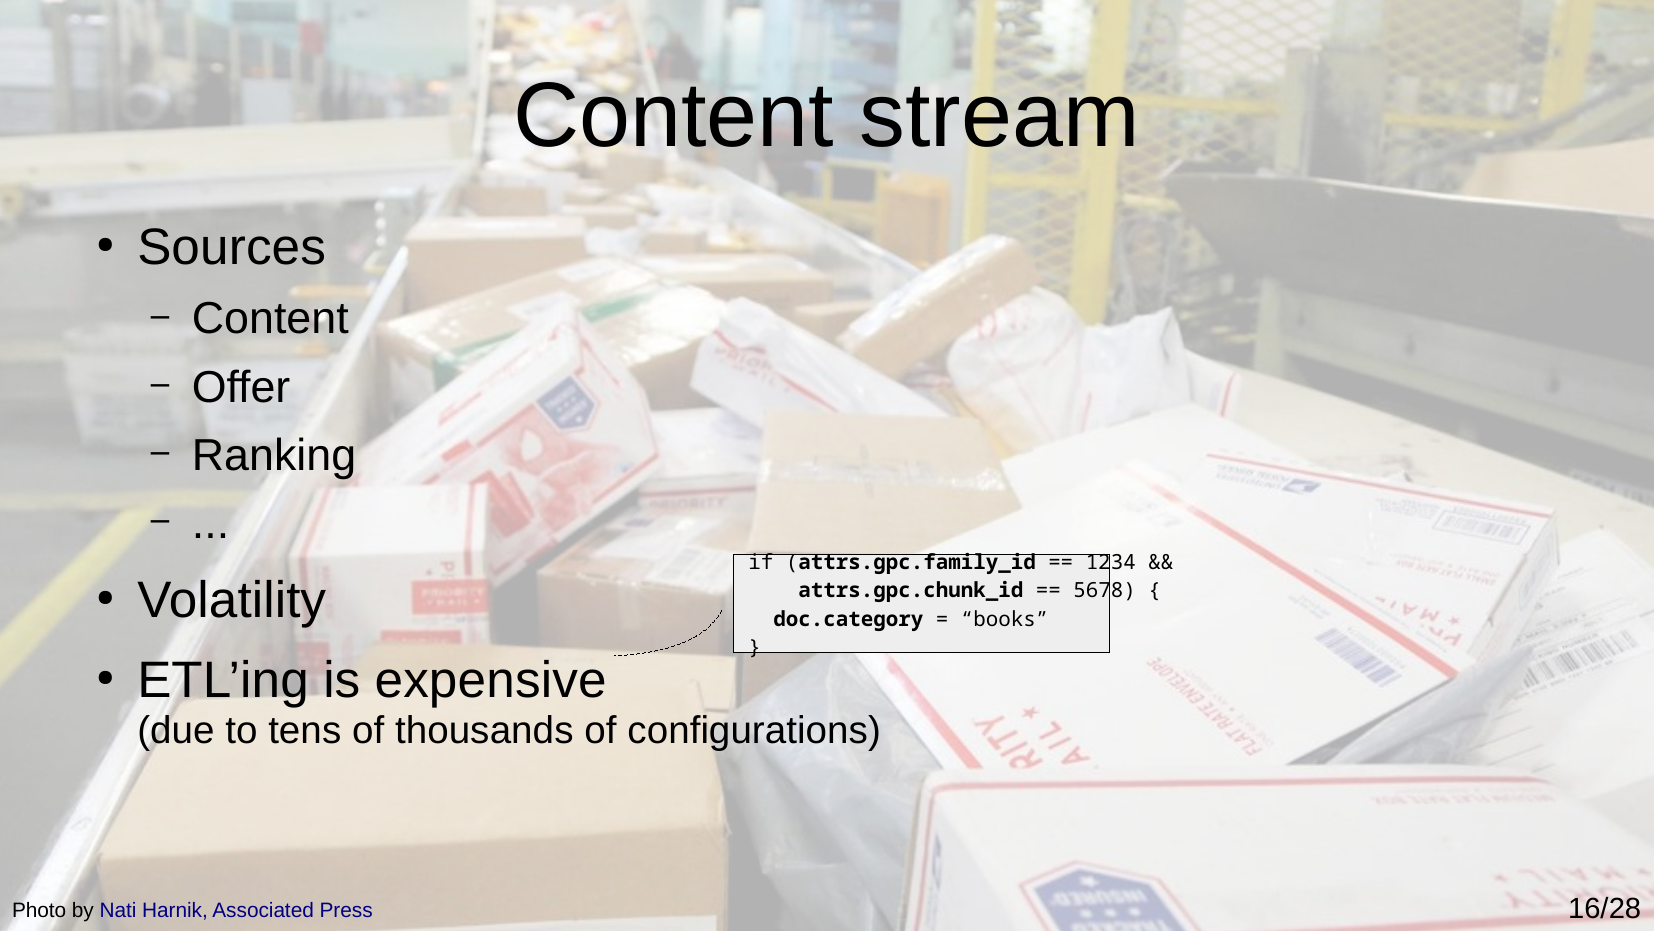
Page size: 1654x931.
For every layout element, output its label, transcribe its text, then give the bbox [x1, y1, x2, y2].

list Sources Content Offer Ranking ... Volatility ETL’ing is expensive (due to tens of thousands of configurations) [82, 217, 1571, 758]
text_box <number>/28 [1452, 884, 1654, 931]
text_box if (attrs.gpc.family_id == 1234 && attrs.gpc.chunk_id == 5678) { doc.category = “books” } [733, 554, 1110, 653]
picture [0, 0, 1654, 931]
text_box Photo by Nati Harnik, Associated Press [0, 890, 541, 931]
title Content stream [82, 37, 1571, 193]
